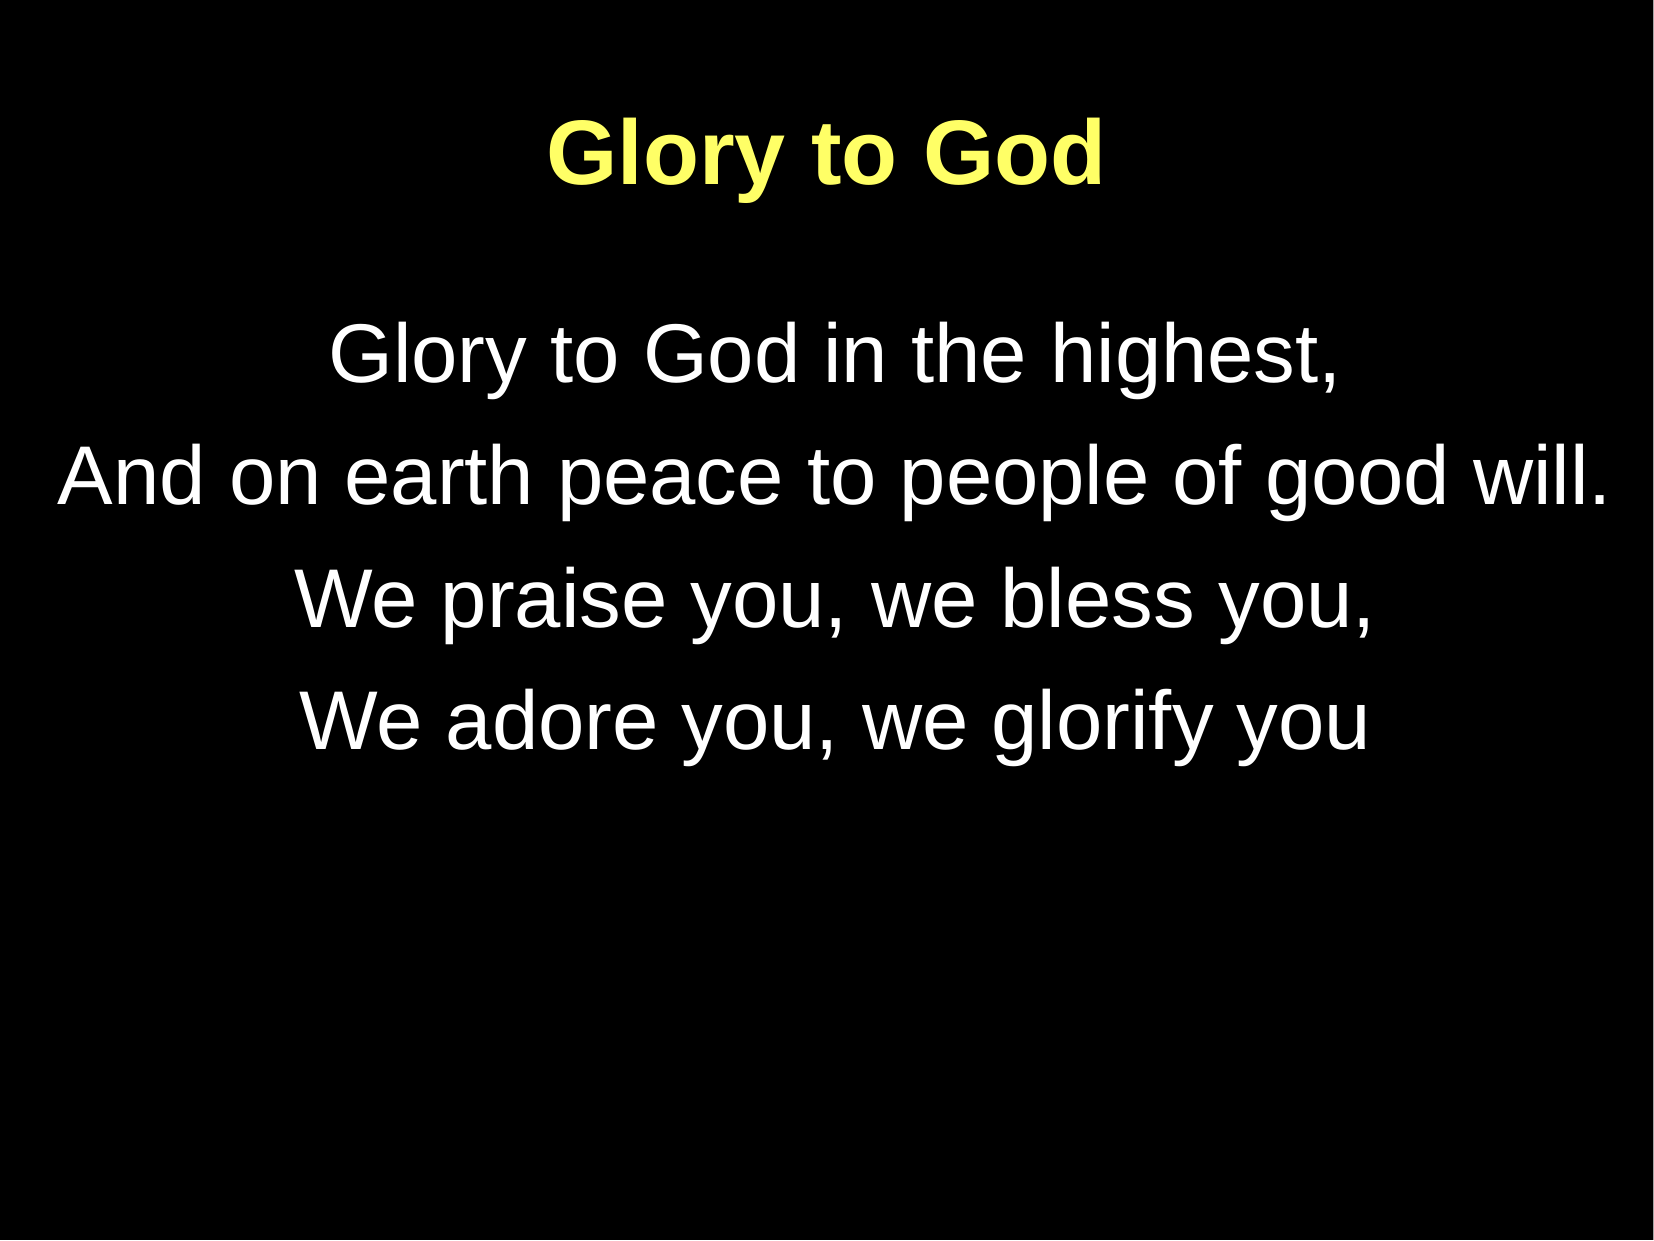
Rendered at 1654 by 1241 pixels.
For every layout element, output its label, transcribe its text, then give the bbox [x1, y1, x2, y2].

list Glory to God in the highest, And on earth peace to people of good will. We praise you, we bless you, We adore you, we glorify you [0, 307, 1654, 1027]
title Glory to God [82, 49, 1571, 257]
